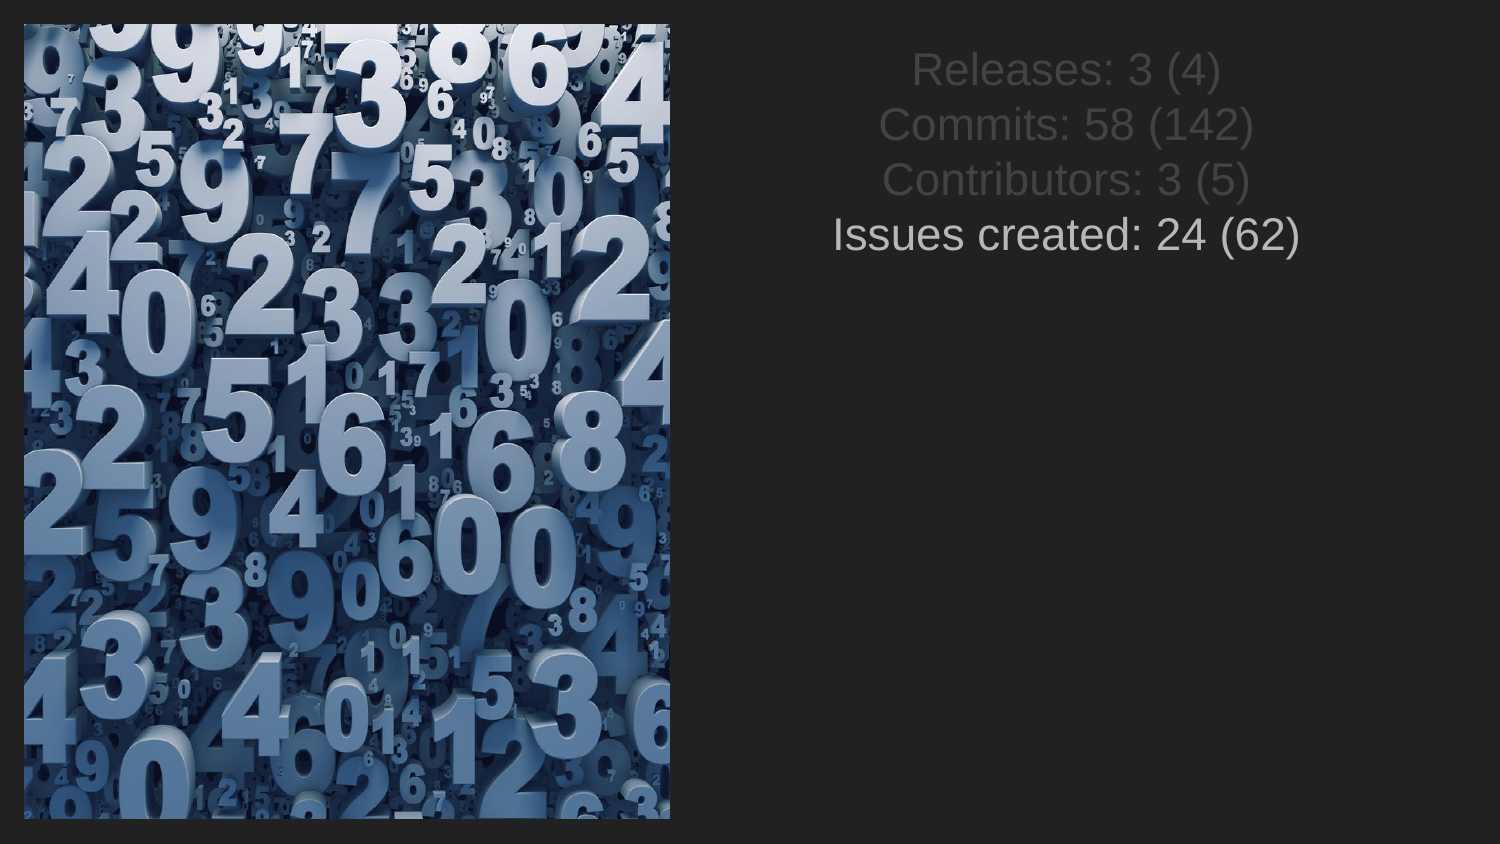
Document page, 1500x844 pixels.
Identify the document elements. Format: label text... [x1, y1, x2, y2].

text_box Releases: 3 (4) Commits: 58 (142) Contributors: 3 (5) Issues created: 24 (62) [670, 24, 1464, 819]
picture [24, 24, 670, 819]
